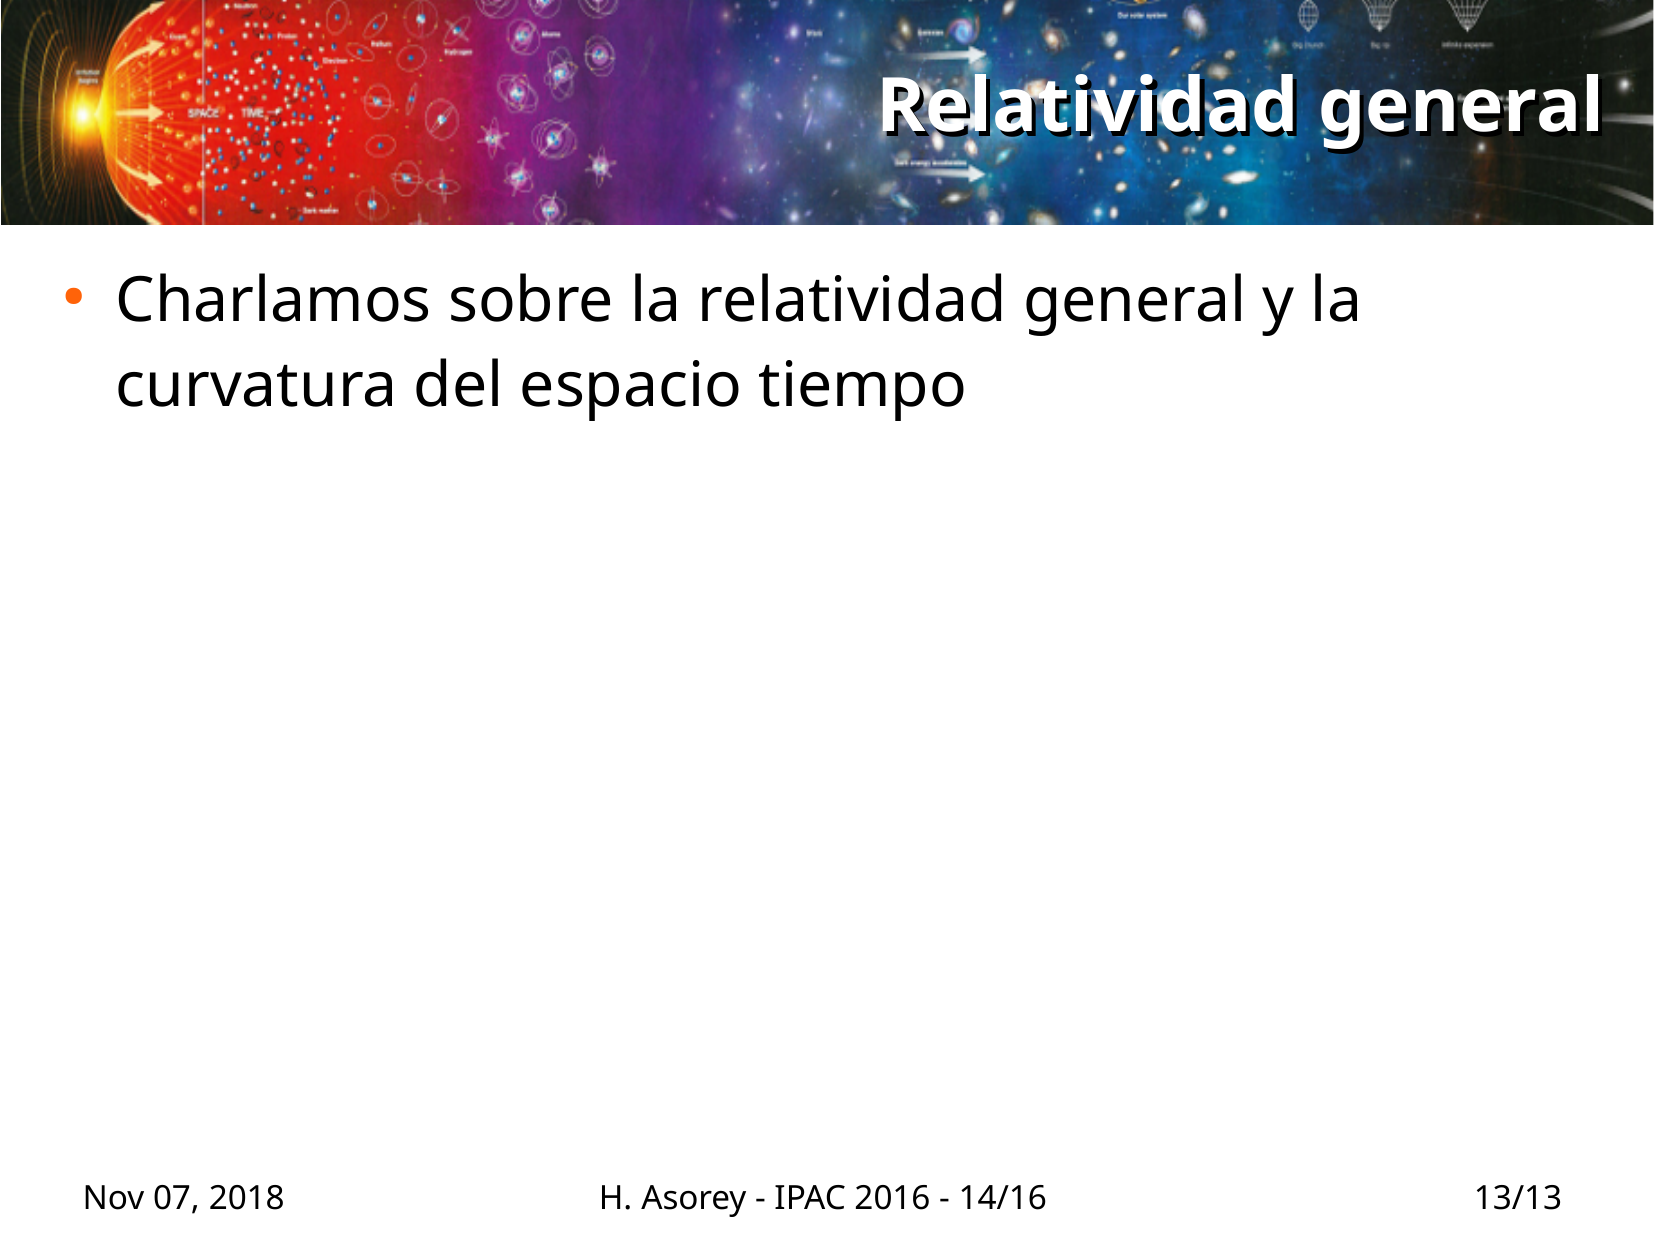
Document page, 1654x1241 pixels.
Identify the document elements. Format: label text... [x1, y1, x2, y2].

picture [1, 0, 1654, 225]
list Charlamos sobre la relatividad general y la curvatura del espacio tiempo [45, 255, 1606, 1156]
title Relatividad general [45, 15, 1606, 191]
